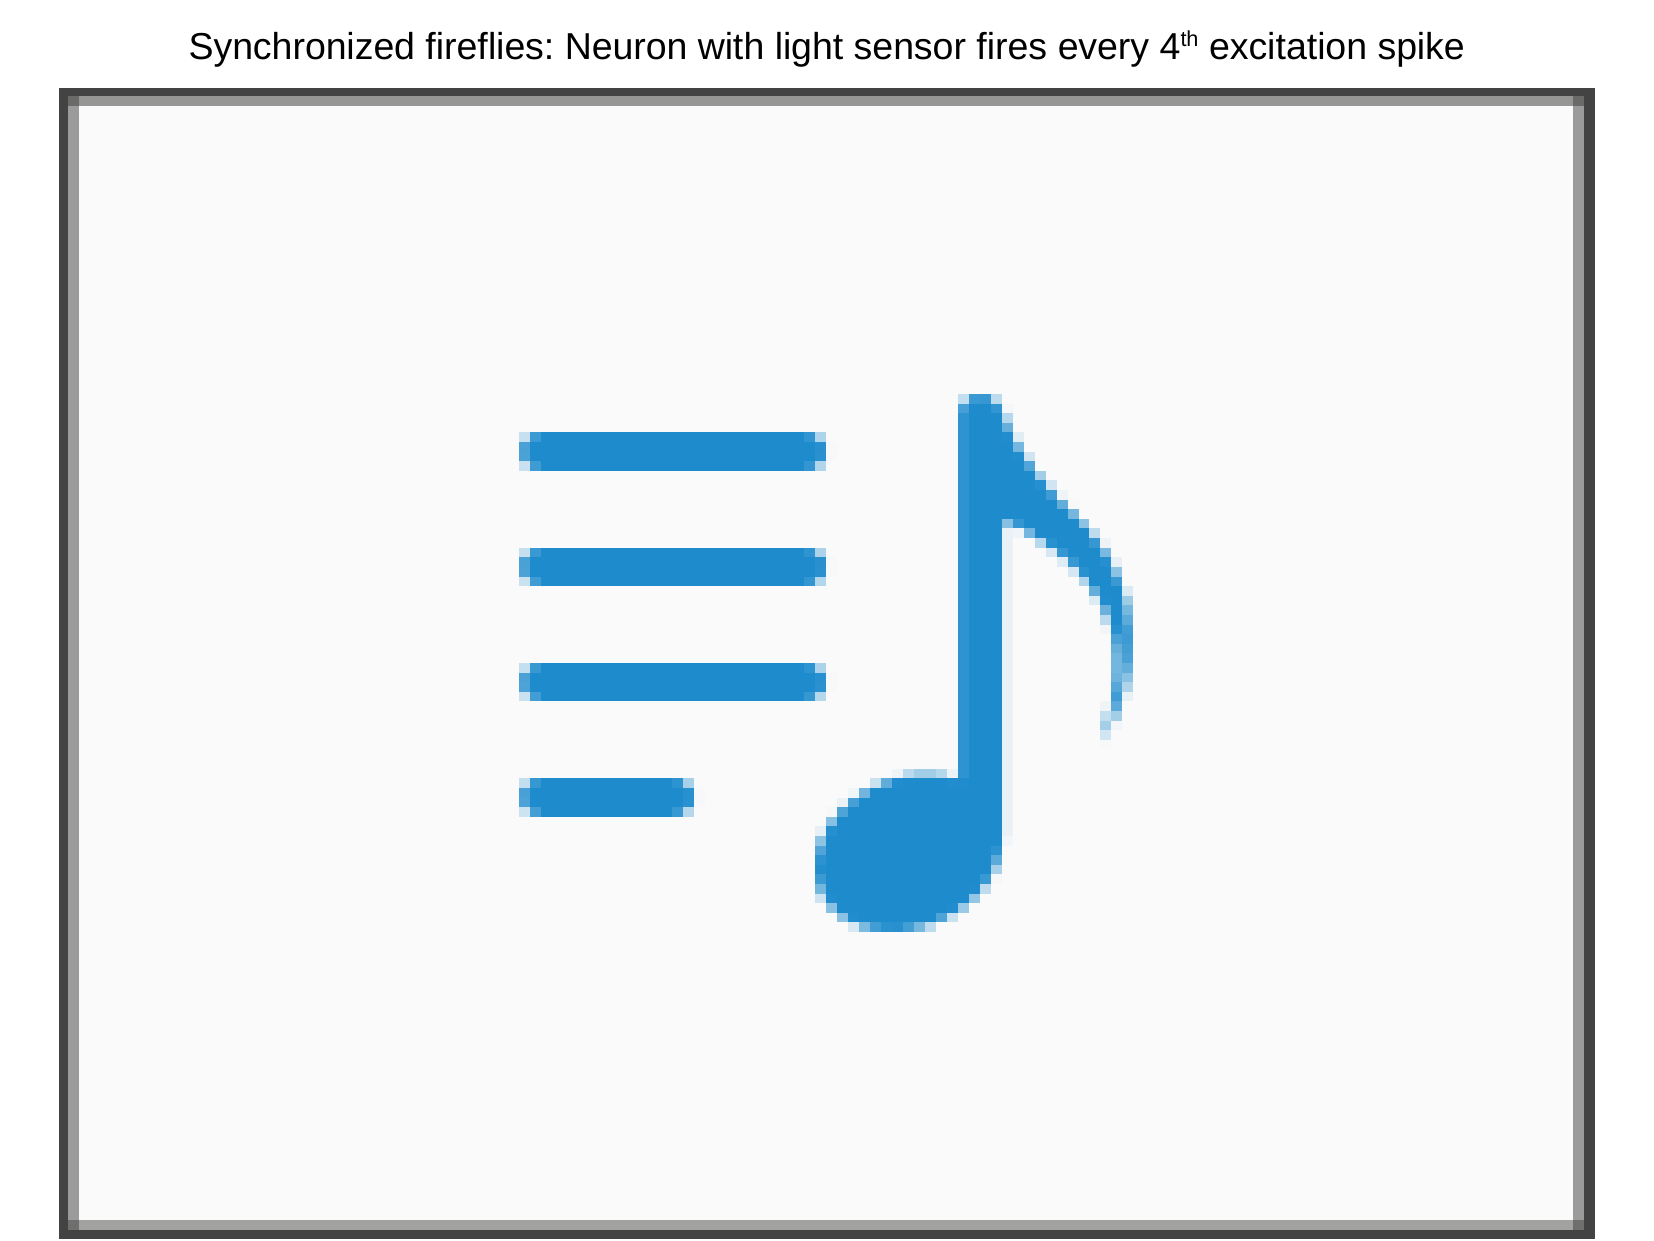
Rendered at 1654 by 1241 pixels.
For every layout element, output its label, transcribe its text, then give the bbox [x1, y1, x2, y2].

text_box Synchronized fireflies: Neuron with light sensor fires every 4th excitation spike [173, 18, 1480, 77]
text_box [58, 87, 1596, 1241]
